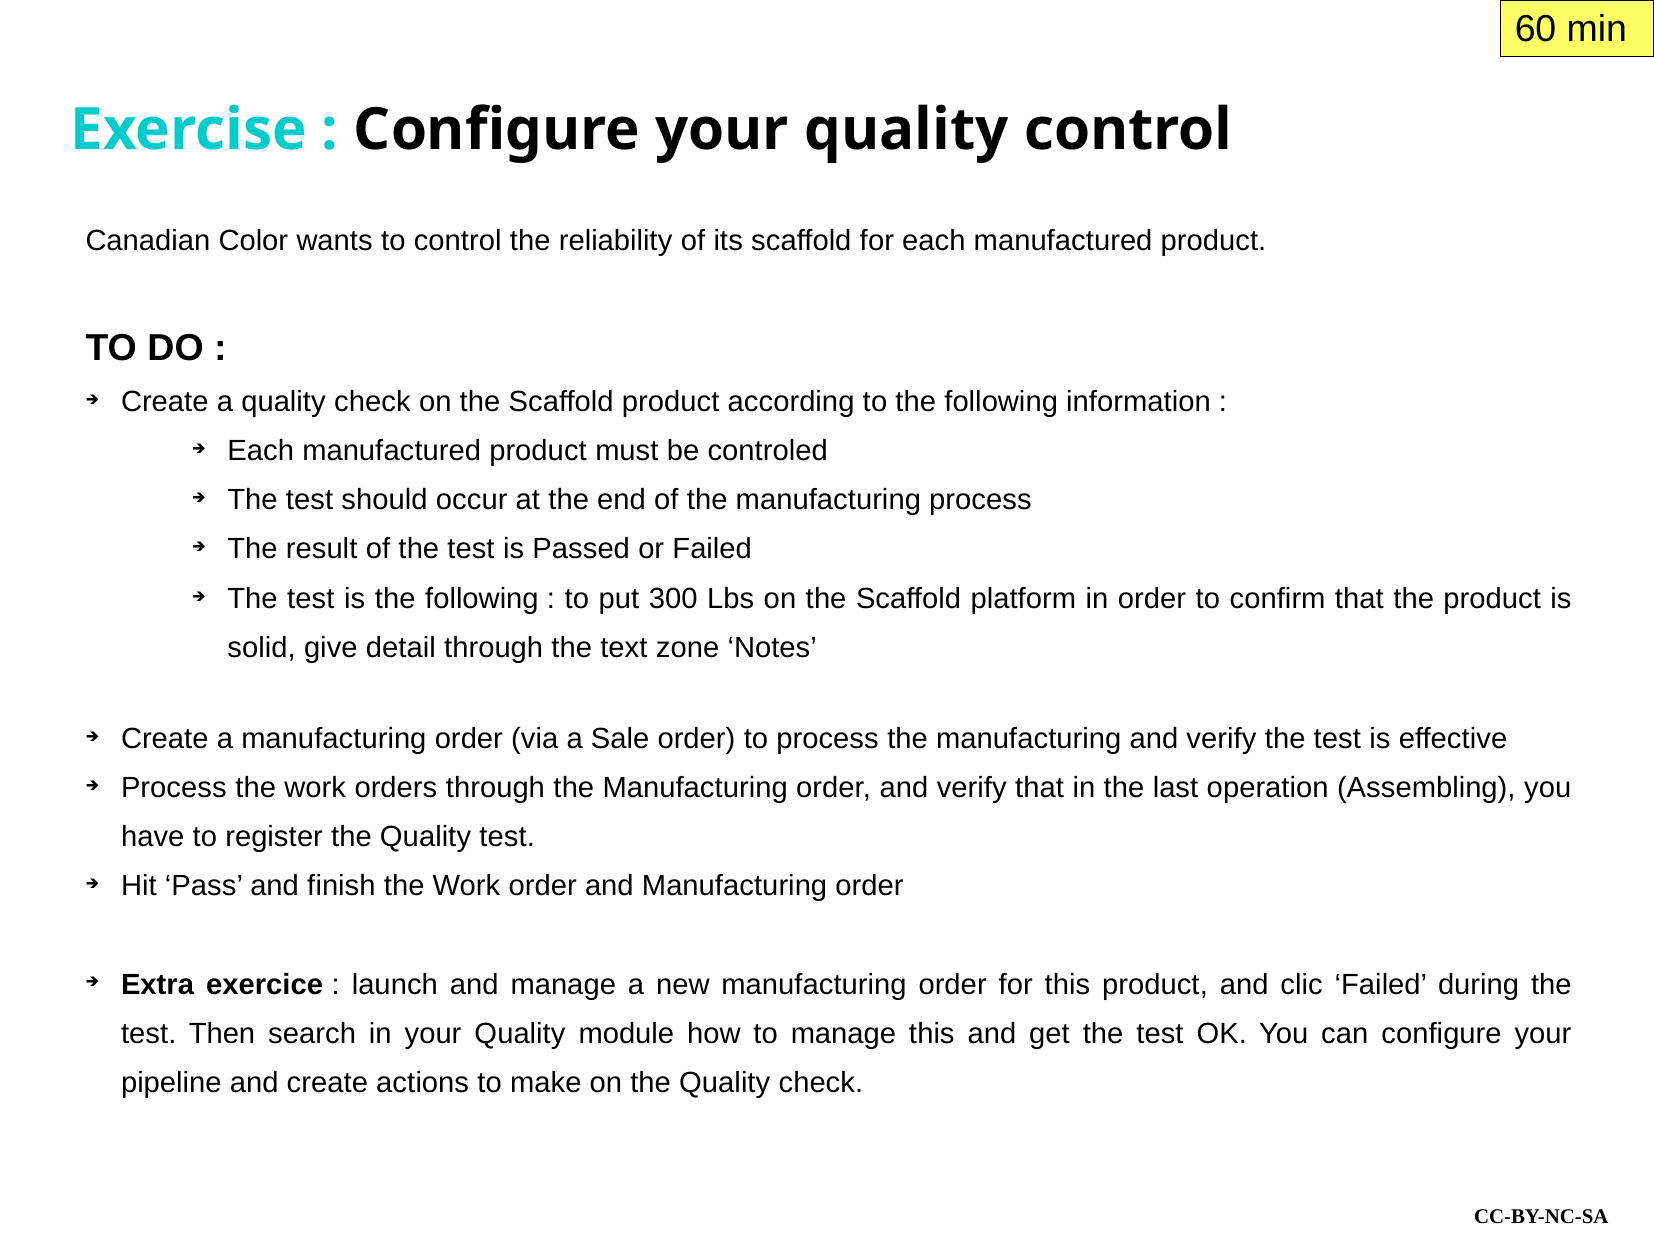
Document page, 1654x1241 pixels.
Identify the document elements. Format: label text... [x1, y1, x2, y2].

text_box Canadian Color wants to control the reliability of its scaffold for each manufactured product. TO DO : Create a quality check on the Scaffold product according to the following information : Each manufactured product must be controled The test should occur at the end of the manufacturing process The result of the test is Passed or Failed The test is the following : to put 300 Lbs on the Scaffold platform in order to confirm that the product is solid, give detail through the text zone ‘Notes’ Create a manufacturing order (via a Sale order) to process the manufacturing and verify the test is effective Process the work orders through the Manufacturing order, and verify that in the last operation (Assembling), you have to register the Quality test. Hit ‘Pass’ and finish the Work order and Manufacturing order Extra exercice : launch and manage a new manufacturing order for this product, and clic ‘Failed’ during the test. Then search in your Quality module how to manage this and get the test OK. You can configure your pipeline and create actions to make on the Quality check. [70, 200, 1589, 1181]
title Exercise : Configure your quality control [70, 23, 1560, 200]
text_box 60 min [1500, 0, 1654, 57]
